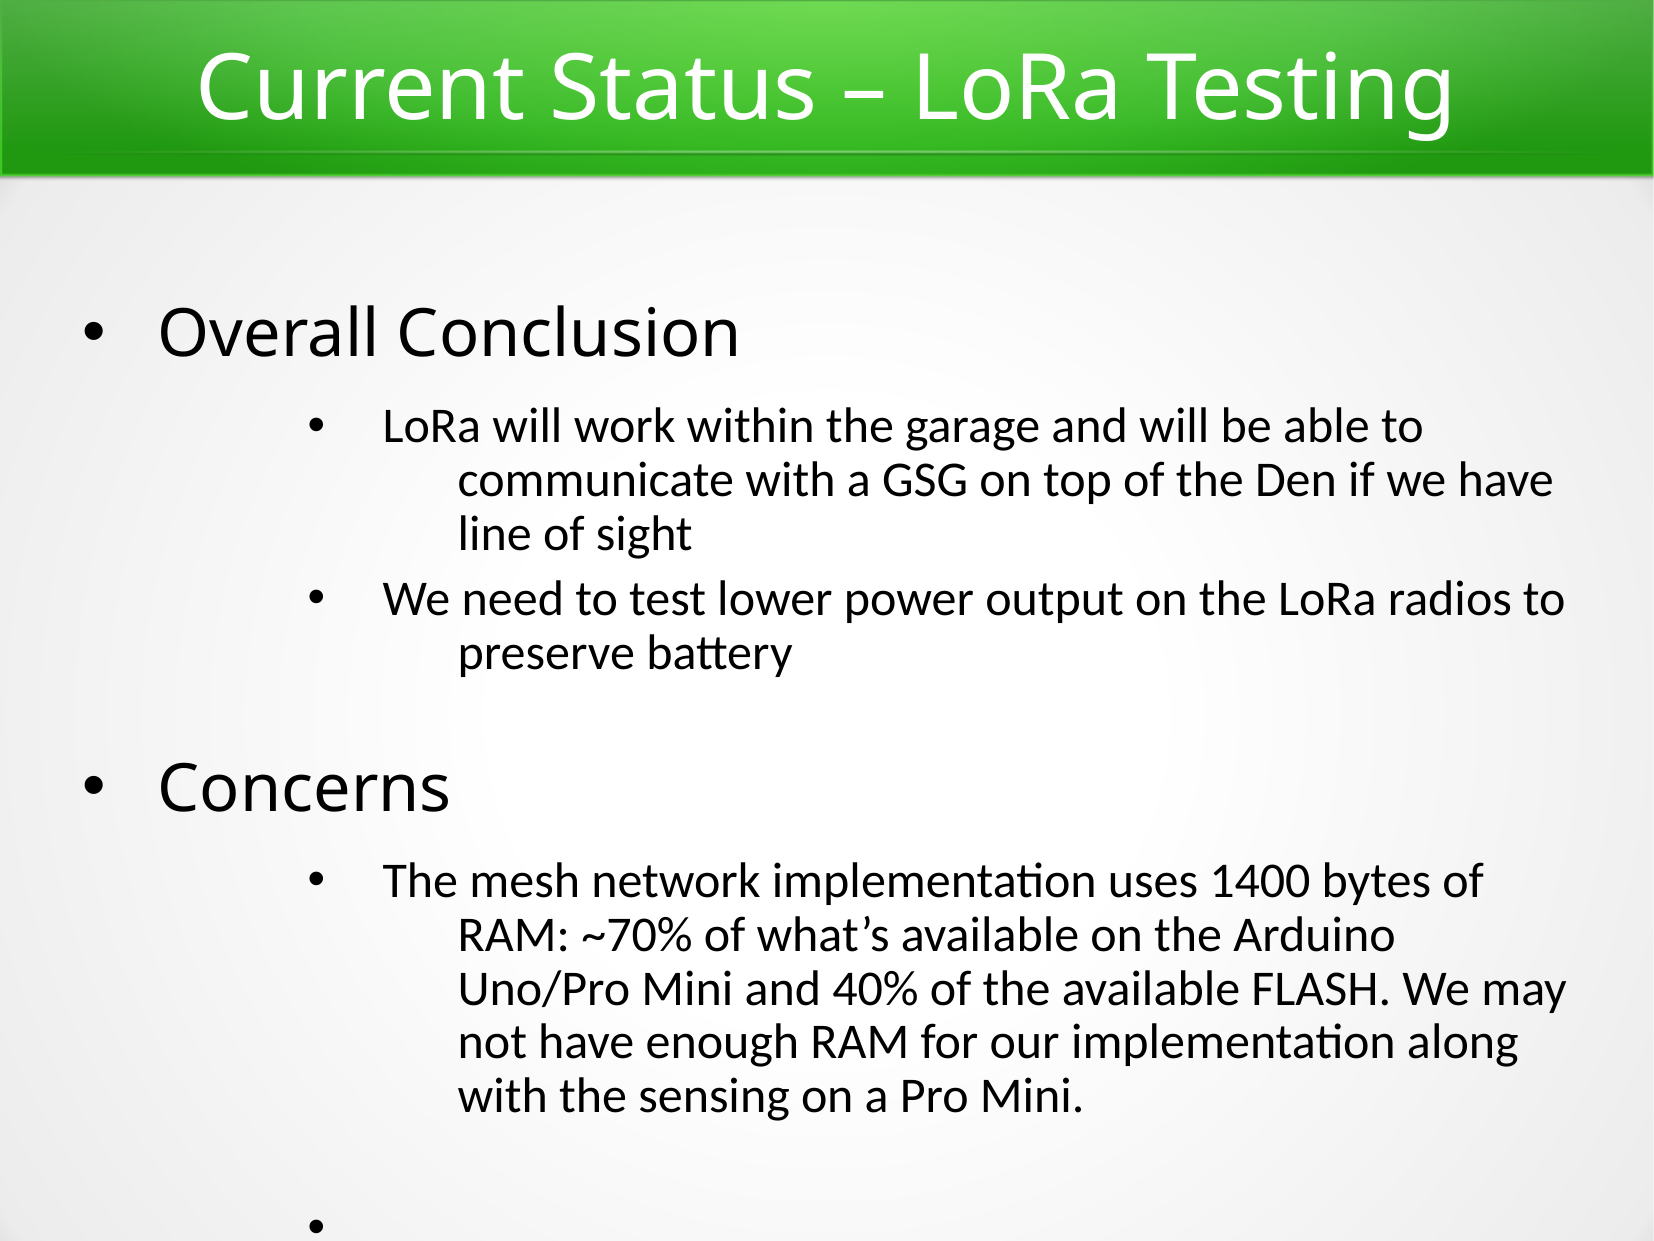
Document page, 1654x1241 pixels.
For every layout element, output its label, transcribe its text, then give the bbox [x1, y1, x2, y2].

list Overall Conclusion LoRa will work within the garage and will be able to communicate with a GSG on top of the Den if we have line of sight We need to test lower power output on the LoRa radios to preserve battery Concerns The mesh network implementation uses 1400 bytes of RAM: ~70% of what’s available on the Arduino Uno/Pro Mini and 40% of the available FLASH. We may not have enough RAM for our implementation along with the sensing on a Pro Mini. [82, 290, 1571, 1169]
picture [0, 0, 1654, 1241]
title Current Status – LoRa Testing [82, 11, 1571, 154]
